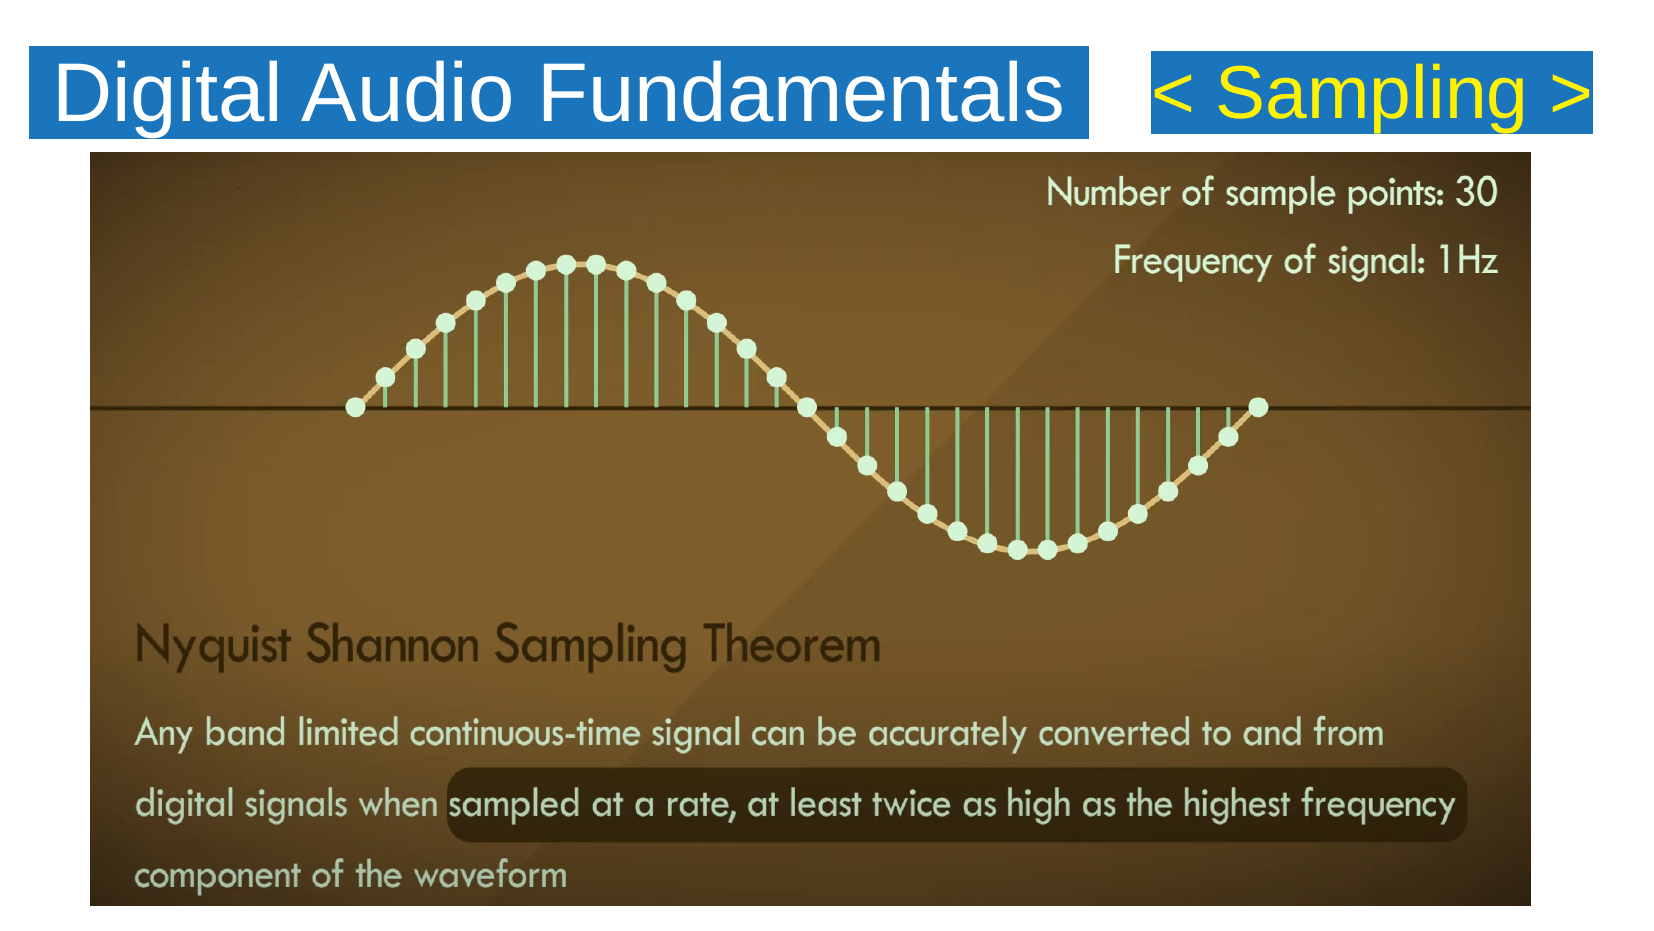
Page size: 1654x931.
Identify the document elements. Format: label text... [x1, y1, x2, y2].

title Digital Audio Fundamentals [15, 15, 1103, 171]
title < Sampling > [1110, 15, 1636, 171]
picture [90, 152, 1531, 906]
